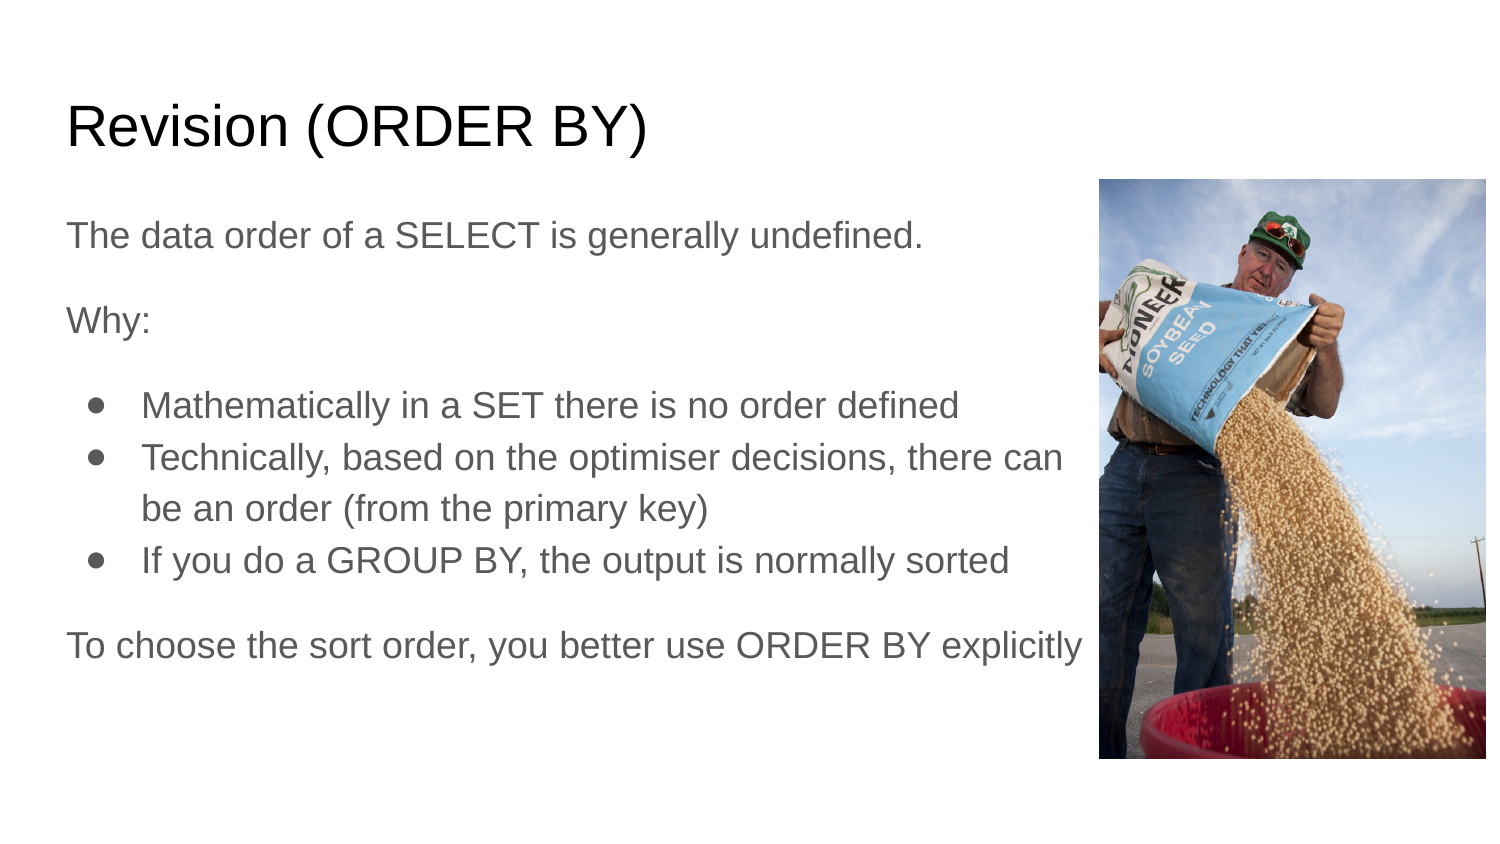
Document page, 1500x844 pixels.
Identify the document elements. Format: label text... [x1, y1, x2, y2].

picture [1099, 179, 1486, 760]
list The data order of a SELECT is generally undefined. Why: Mathematically in a SET there is no order defined Technically, based on the optimiser decisions, there can be an order (from the primary key) If you do a GROUP BY, the output is normally sorted To choose the sort order, you better use ORDER BY explicitly [51, 189, 1099, 750]
title Revision (ORDER BY) [51, 72, 1449, 167]
